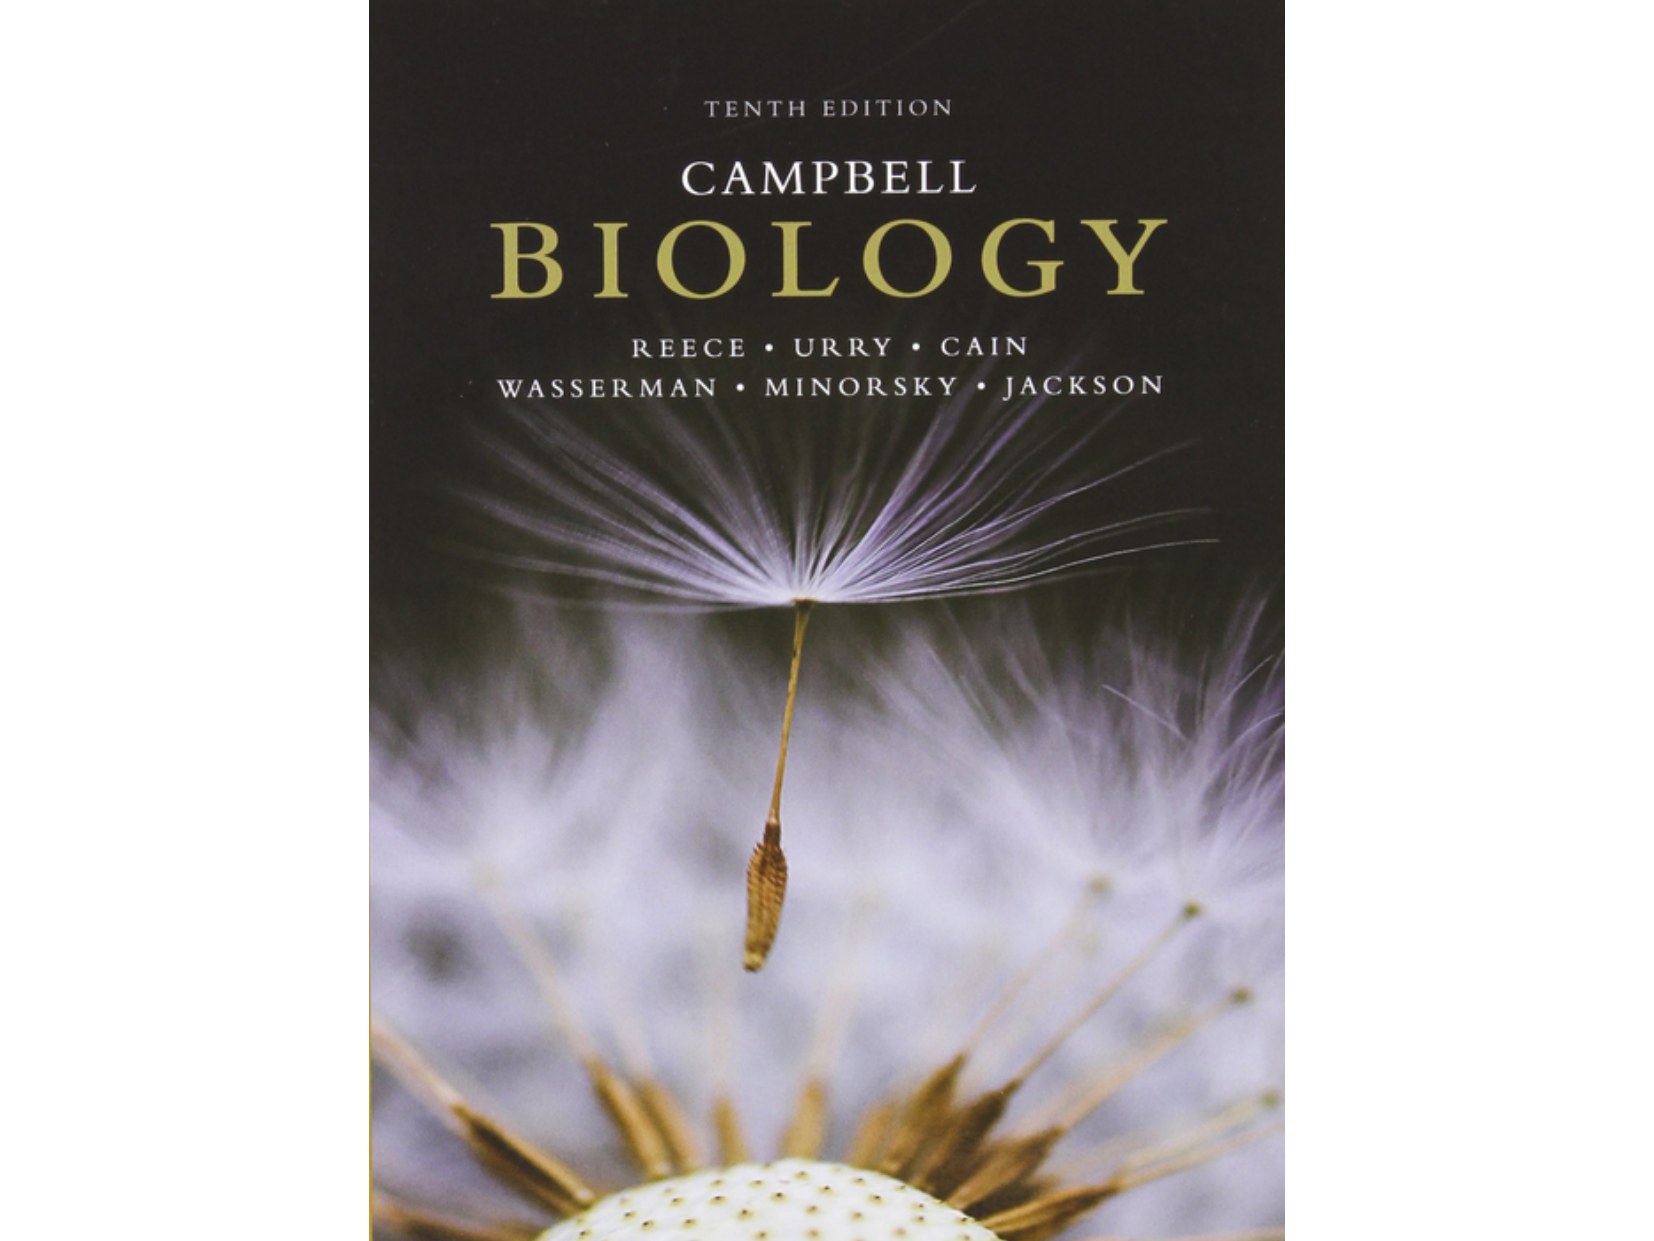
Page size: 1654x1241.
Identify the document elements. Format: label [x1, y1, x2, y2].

picture [369, 0, 1285, 1241]
